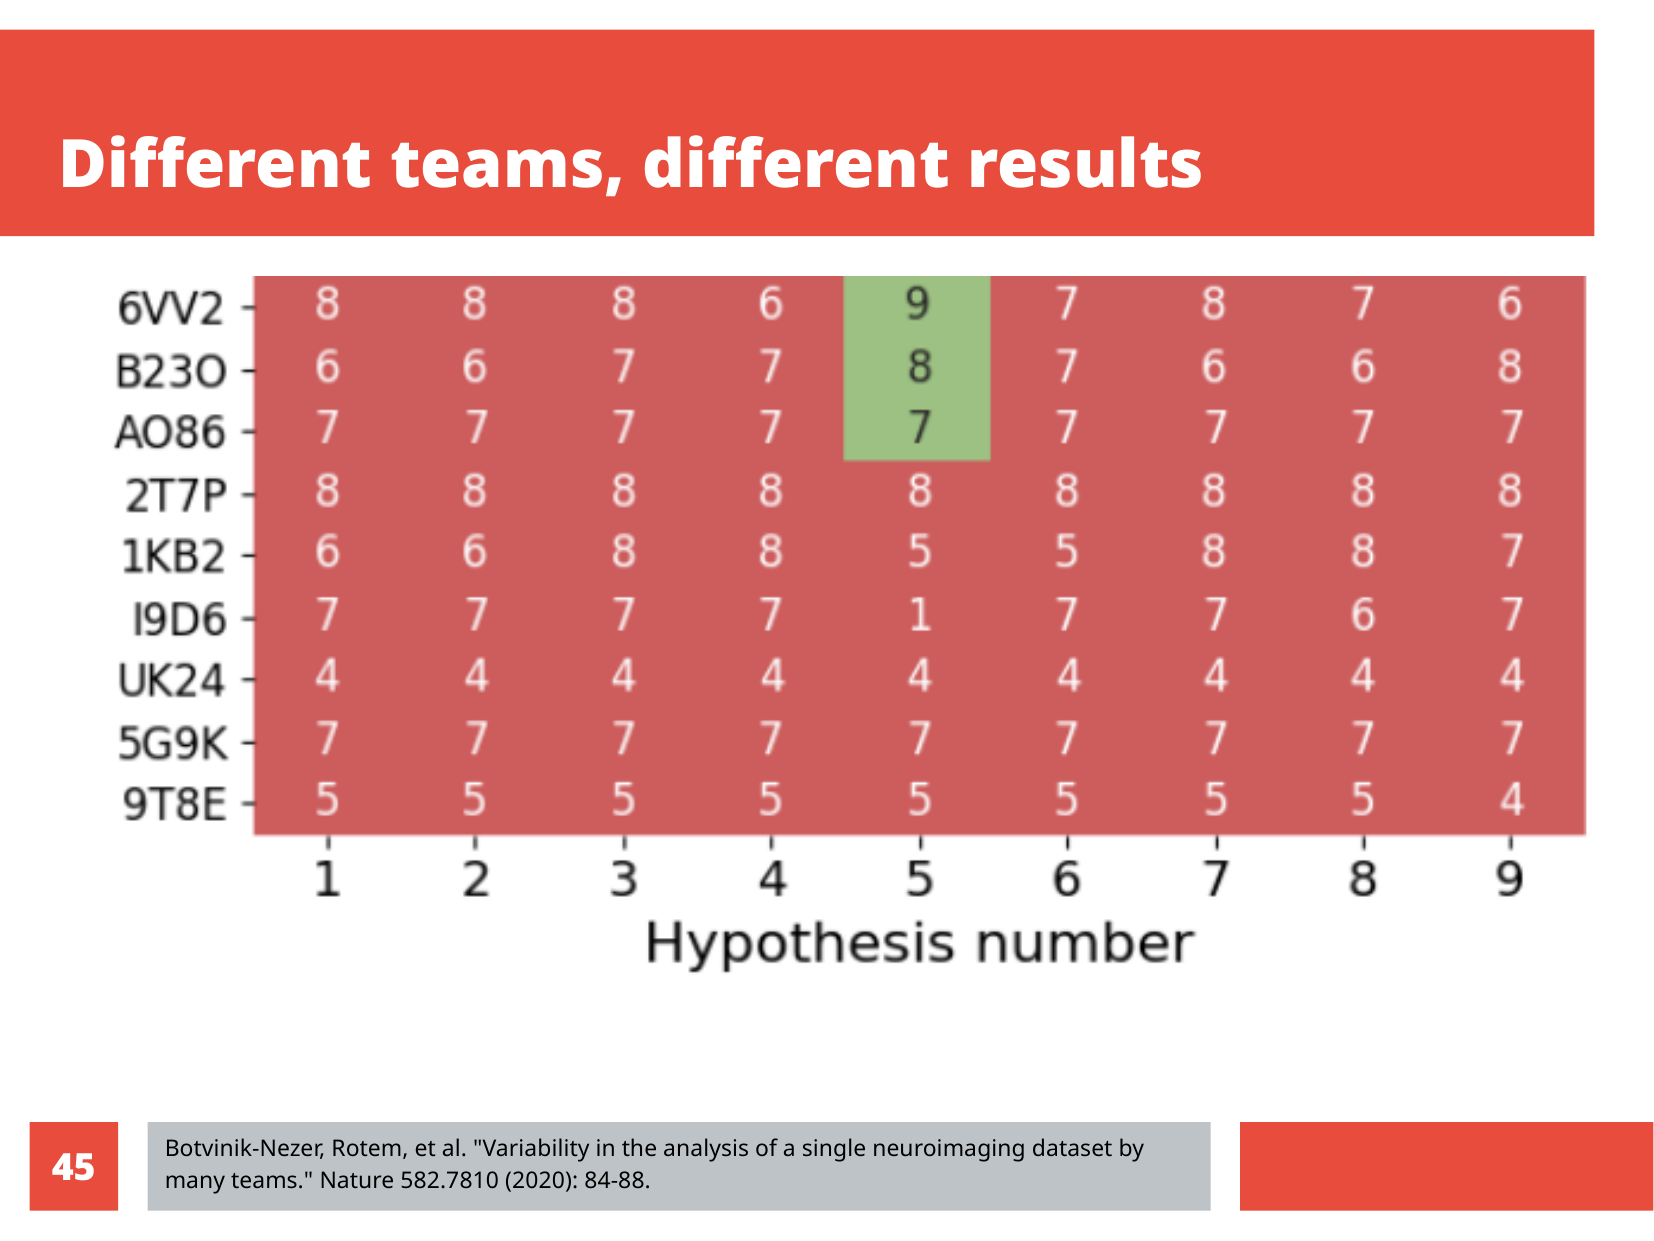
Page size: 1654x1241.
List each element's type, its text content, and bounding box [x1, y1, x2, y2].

text_box Botvinik-Nezer, Rotem, et al. "Variability in the analysis of a single neuroimaging dataset by many teams." Nature 582.7810 (2020): 84-88. [150, 1125, 1201, 1201]
picture [37, 276, 1587, 976]
title Different teams, different results [59, 59, 1595, 207]
